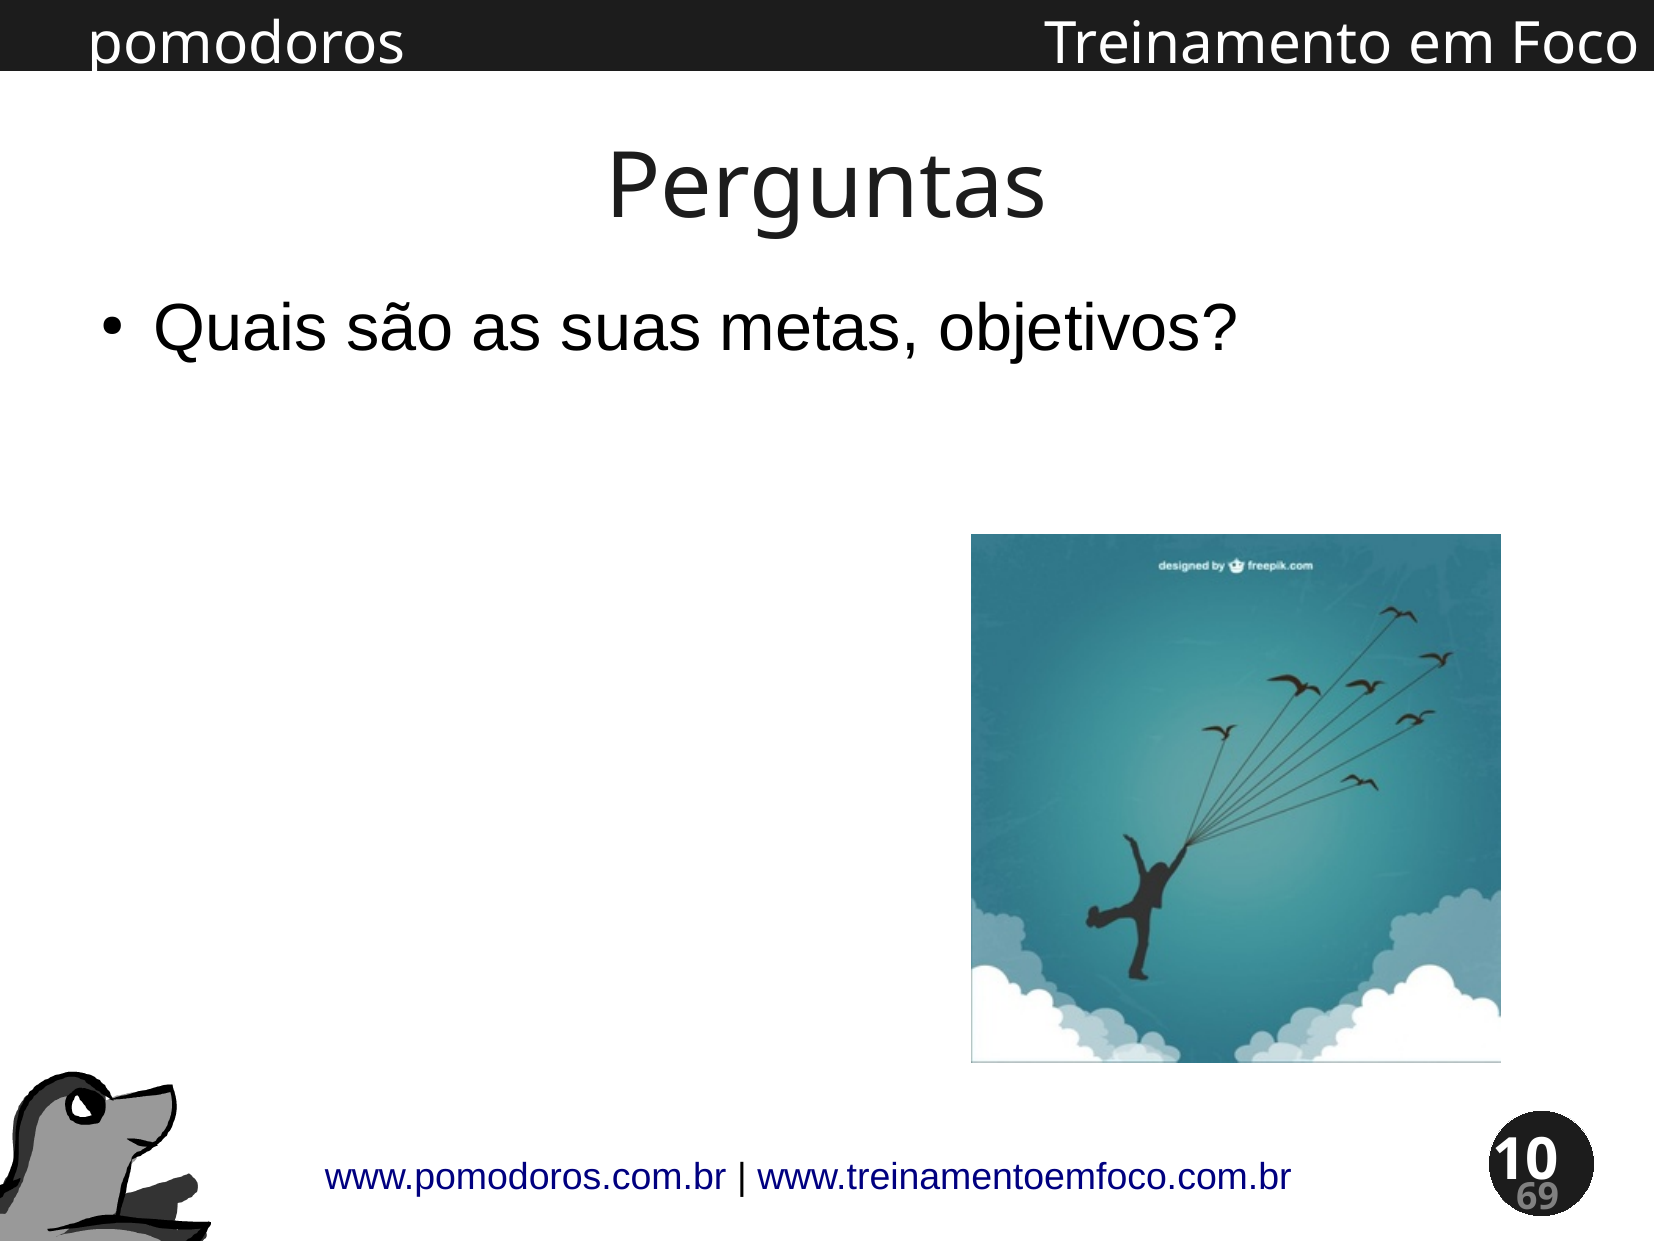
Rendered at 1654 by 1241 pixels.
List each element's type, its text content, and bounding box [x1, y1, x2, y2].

title Perguntas [82, 78, 1571, 287]
picture [971, 534, 1501, 1063]
list Quais são as suas metas, objetivos? [82, 290, 1571, 1010]
picture [0, 1003, 249, 1241]
